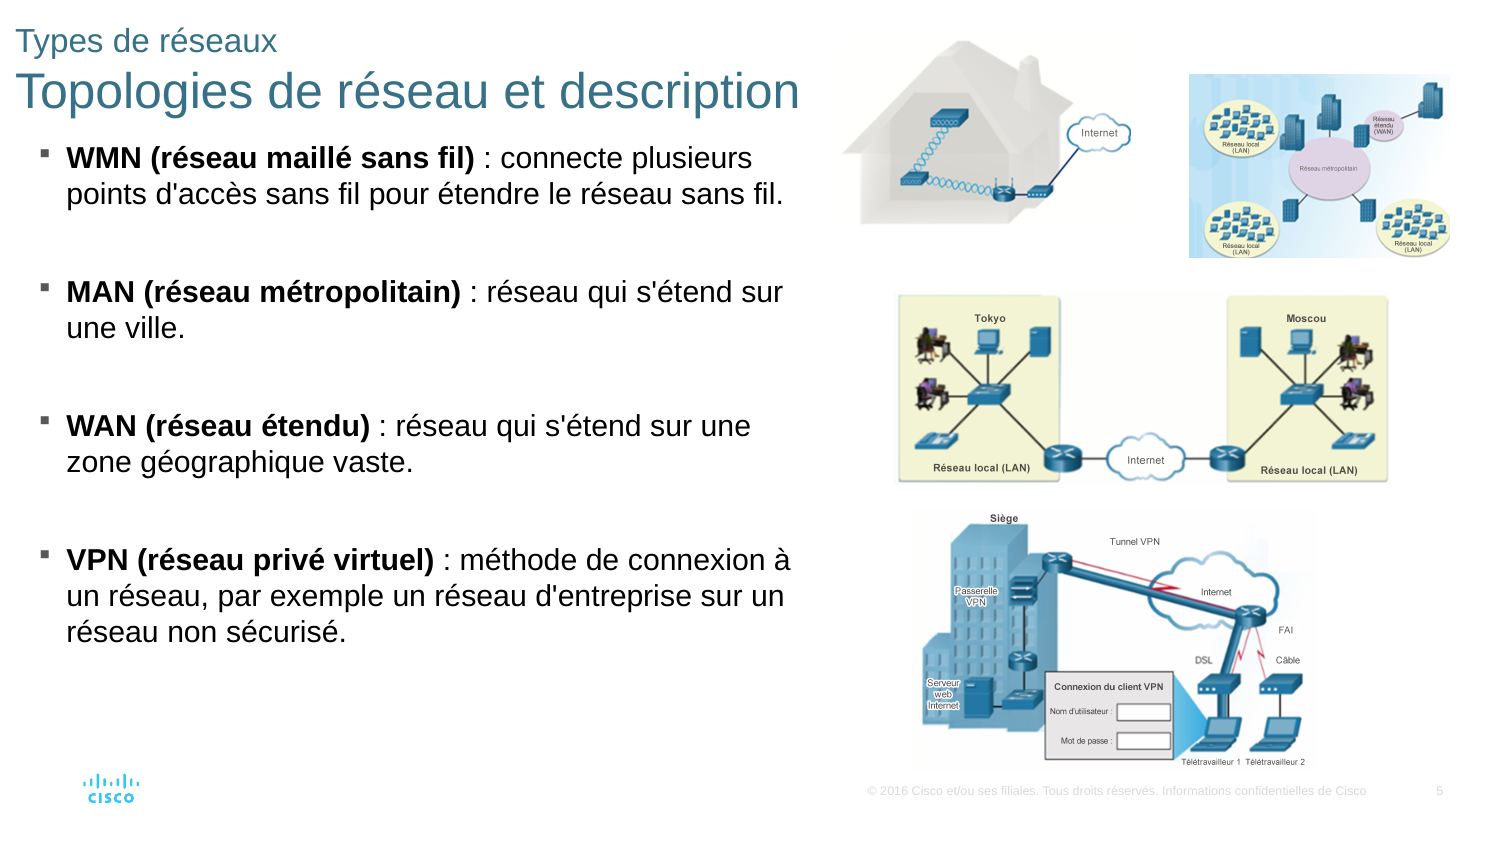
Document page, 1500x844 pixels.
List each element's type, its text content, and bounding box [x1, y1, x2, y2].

picture [1189, 74, 1450, 258]
list WMN (réseau maillé sans fil) : connecte plusieurs points d'accès sans fil pour étendre le réseau sans fil. MAN (réseau métropolitain) : réseau qui s'étend sur une ville. WAN (réseau étendu) : réseau qui s'étend sur une zone géographique vaste. VPN (réseau privé virtuel) : méthode de connexion à un réseau, par exemple un réseau d'entreprise sur un réseau non sécurisé. [23, 131, 823, 813]
picture [894, 291, 1391, 485]
picture [840, 37, 1131, 225]
picture [911, 510, 1317, 772]
title Types de réseaux Topologies de réseau et description [0, 6, 840, 131]
